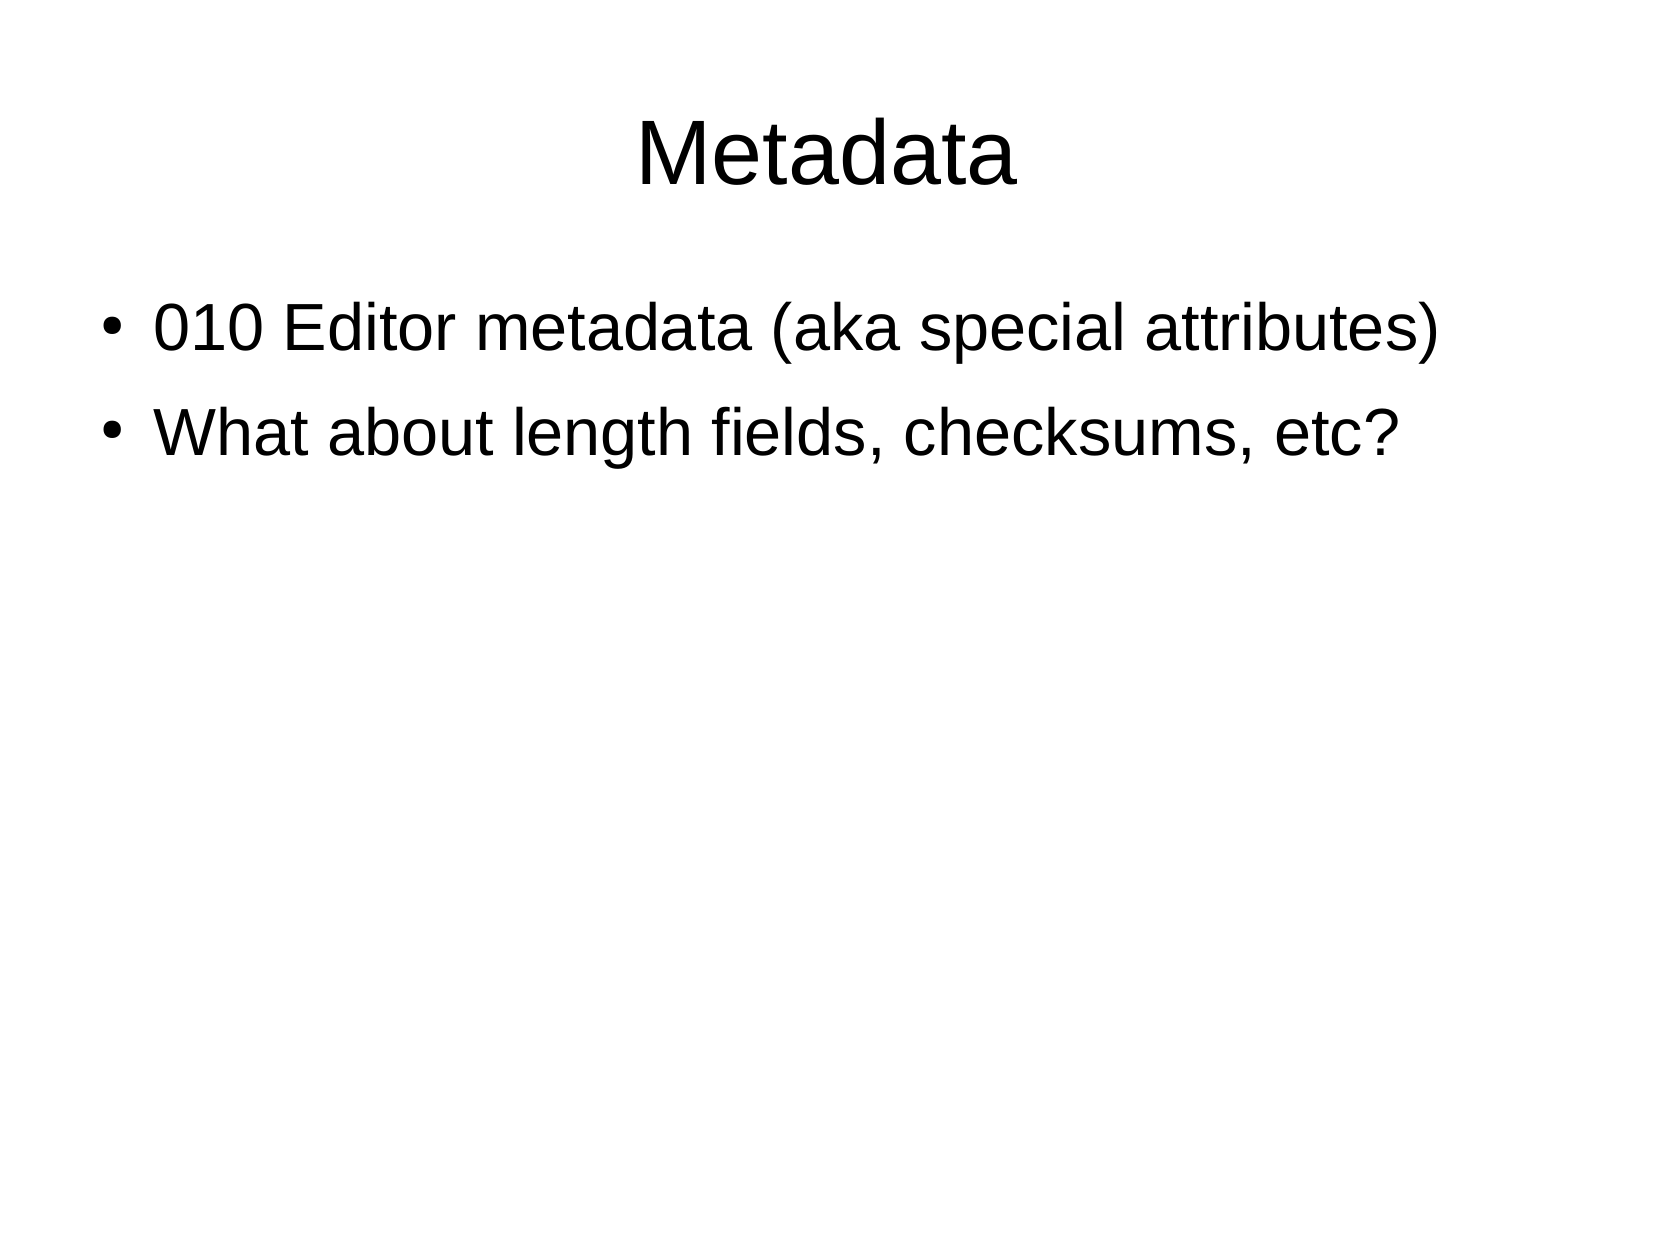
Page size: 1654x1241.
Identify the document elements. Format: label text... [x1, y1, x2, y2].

list 010 Editor metadata (aka special attributes) What about length fields, checksums, etc? [82, 290, 1571, 1010]
title Metadata [82, 49, 1571, 257]
